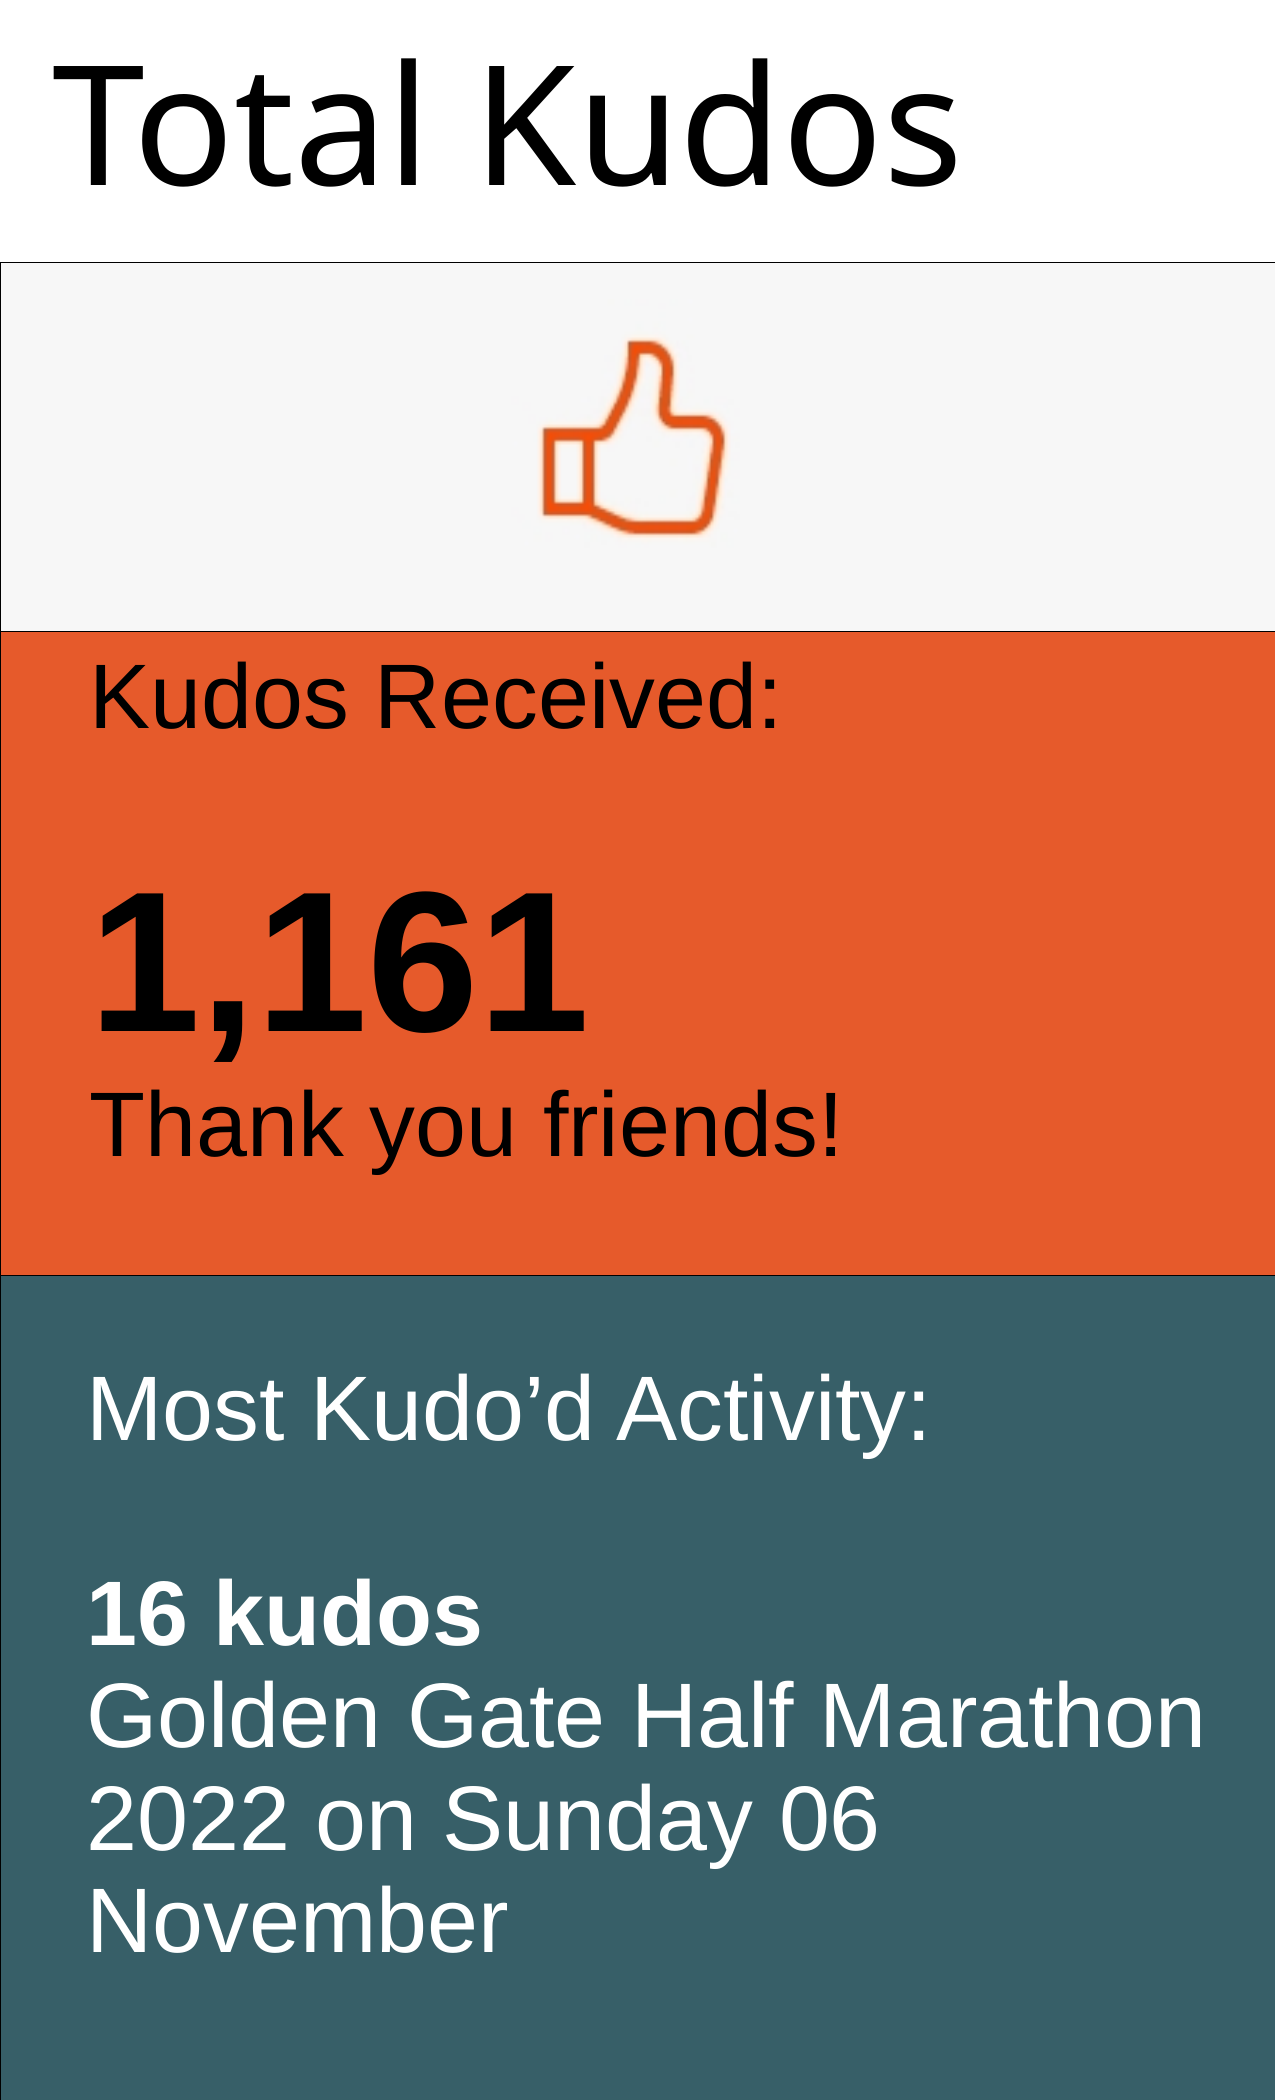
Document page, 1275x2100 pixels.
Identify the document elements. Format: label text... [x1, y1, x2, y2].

text_box Kudos Received: 1,161 Thank you friends! [75, 637, 1238, 1184]
picture [468, 299, 807, 601]
text_box [0, 262, 1275, 2100]
text_box Total Kudos [37, 0, 1238, 227]
text_box Most Kudo’d Activity: 16 kudos Golden Gate Half Marathon 2022 on Sunday 06 November [71, 1350, 1234, 1980]
